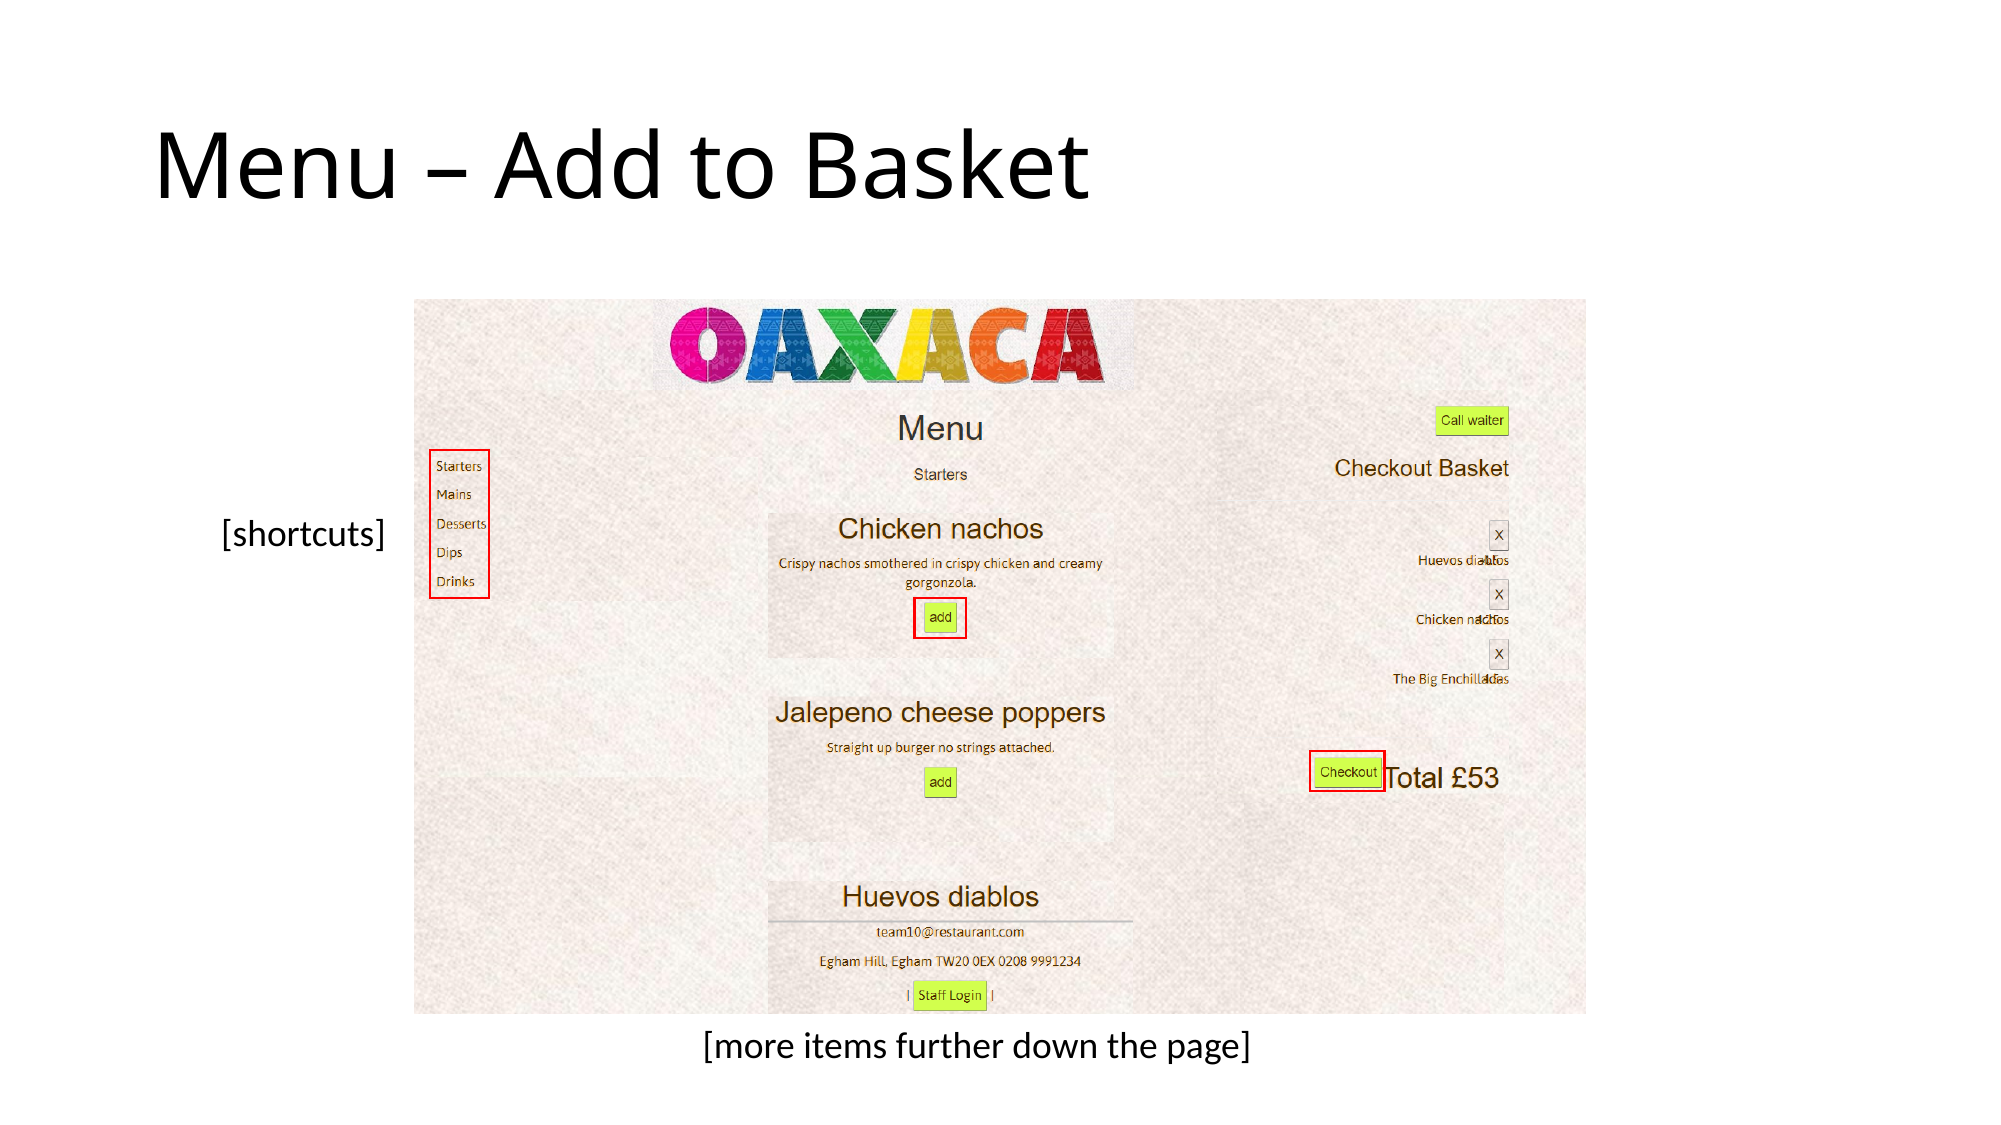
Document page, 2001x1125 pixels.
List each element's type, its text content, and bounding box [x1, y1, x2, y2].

title Menu – Add to Basket [137, 59, 1863, 278]
text_box [shortcuts] [205, 501, 414, 563]
picture [414, 299, 1586, 1014]
text_box [more items further down the page] [687, 1013, 1310, 1074]
